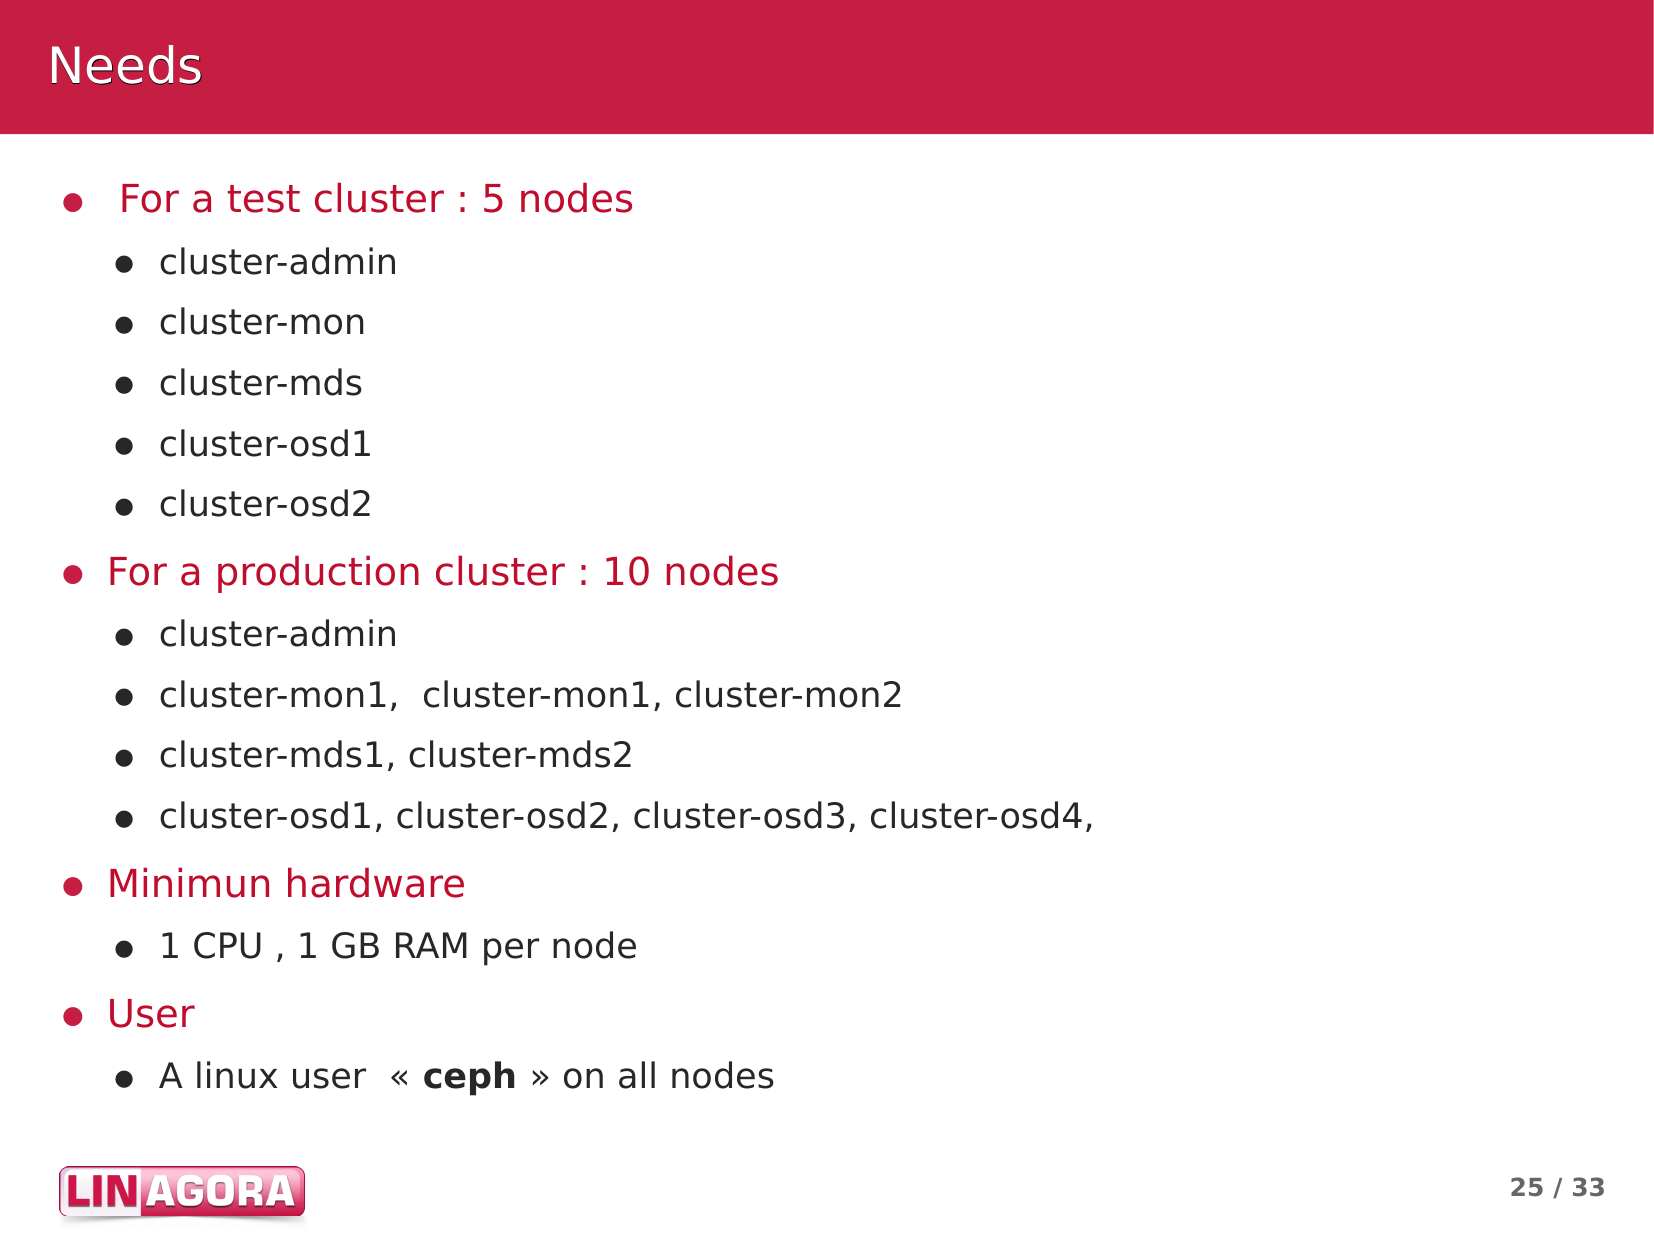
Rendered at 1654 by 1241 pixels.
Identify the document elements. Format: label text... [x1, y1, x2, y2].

picture [59, 1166, 308, 1229]
title Needs [47, 7, 1624, 126]
list For a test cluster : 5 nodes cluster-admin cluster-mon cluster-mds cluster-osd1 cluster-osd2 For a production cluster : 10 nodes cluster-admin cluster-mon1, cluster-mon1, cluster-mon2 cluster-mds1, cluster-mds2 cluster-osd1, cluster-osd2, cluster-osd3, cluster-osd4, Minimun hardware 1 CPU , 1 GB RAM per node User A linux user « ceph » on all nodes [47, 177, 1536, 1099]
